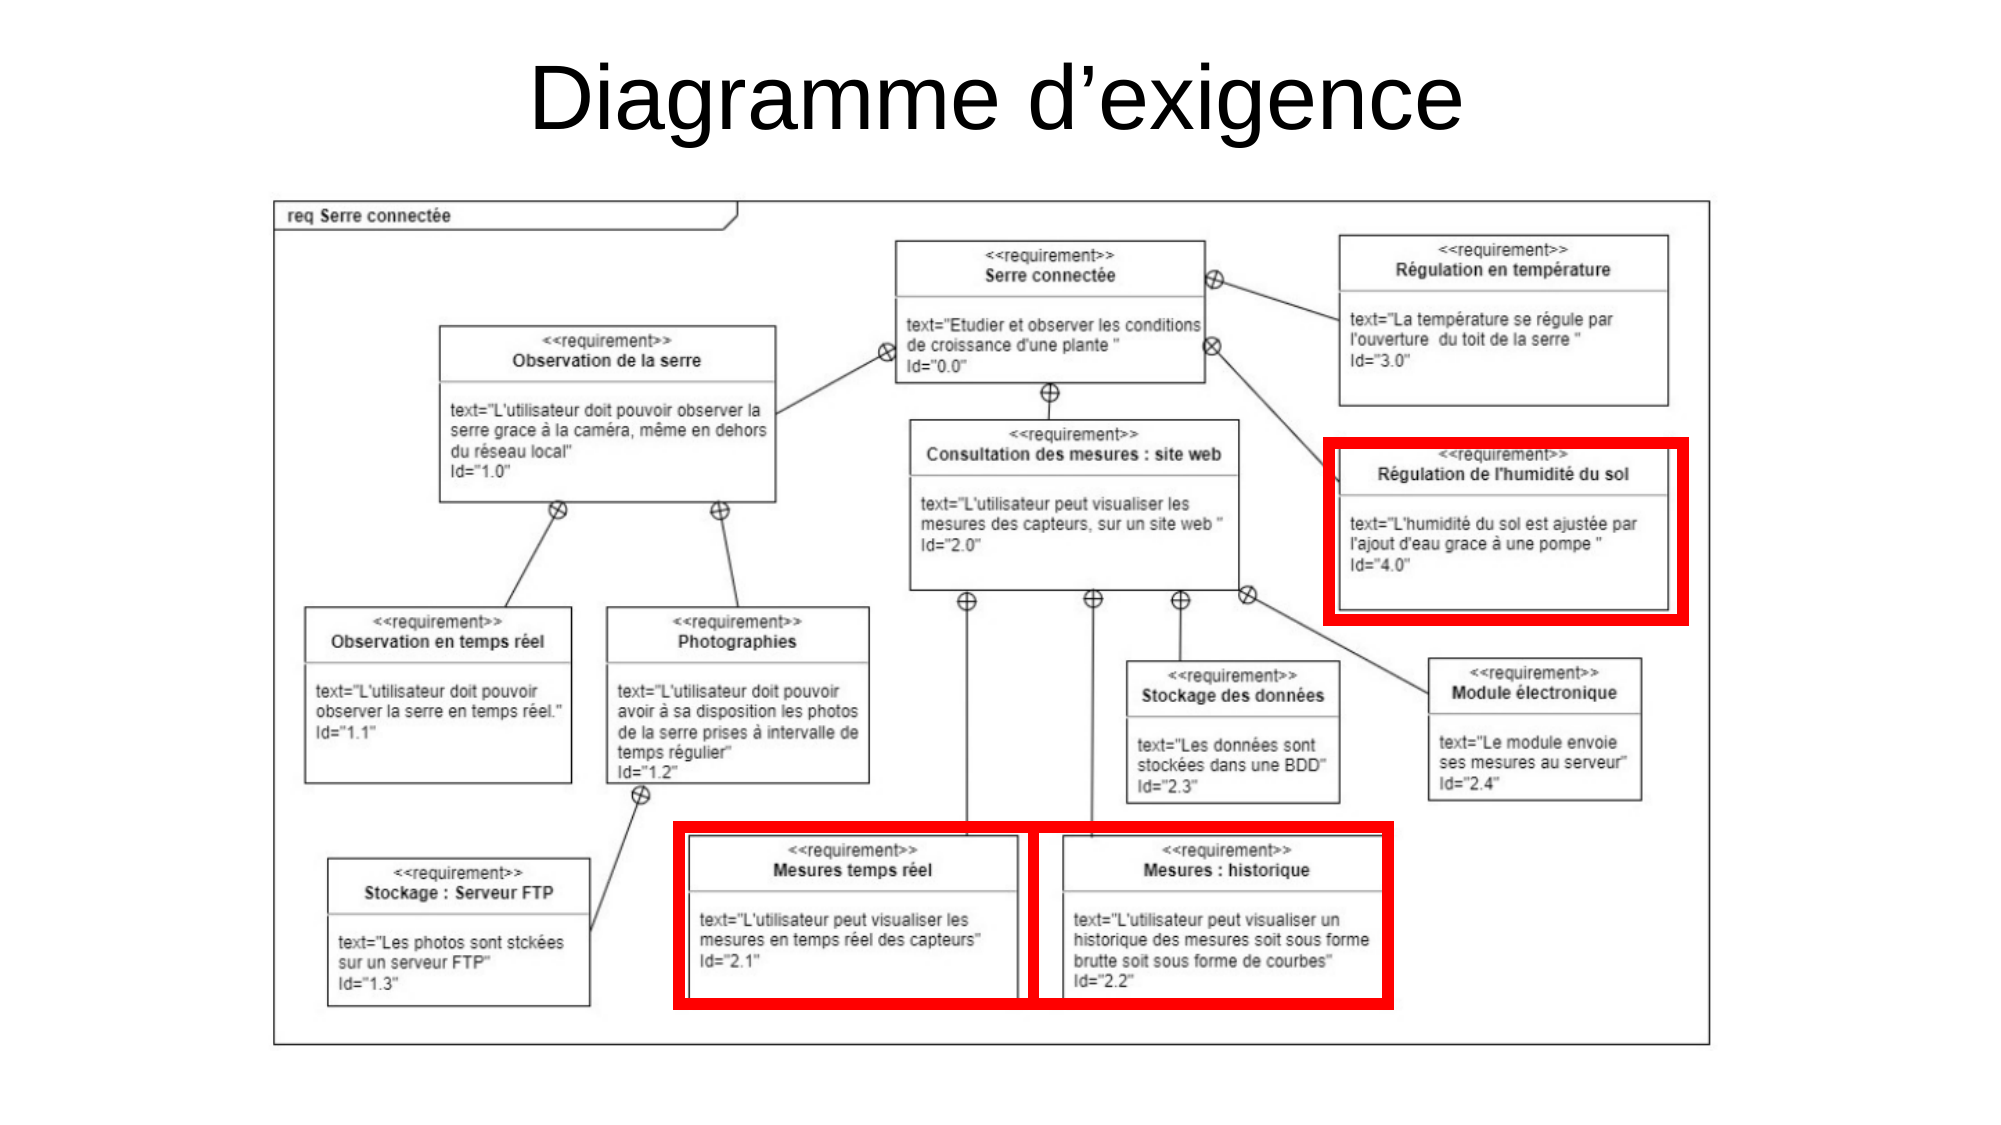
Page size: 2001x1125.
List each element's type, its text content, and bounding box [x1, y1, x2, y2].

picture [236, 177, 1752, 1069]
title Diagramme d’exigence [135, 0, 1861, 207]
